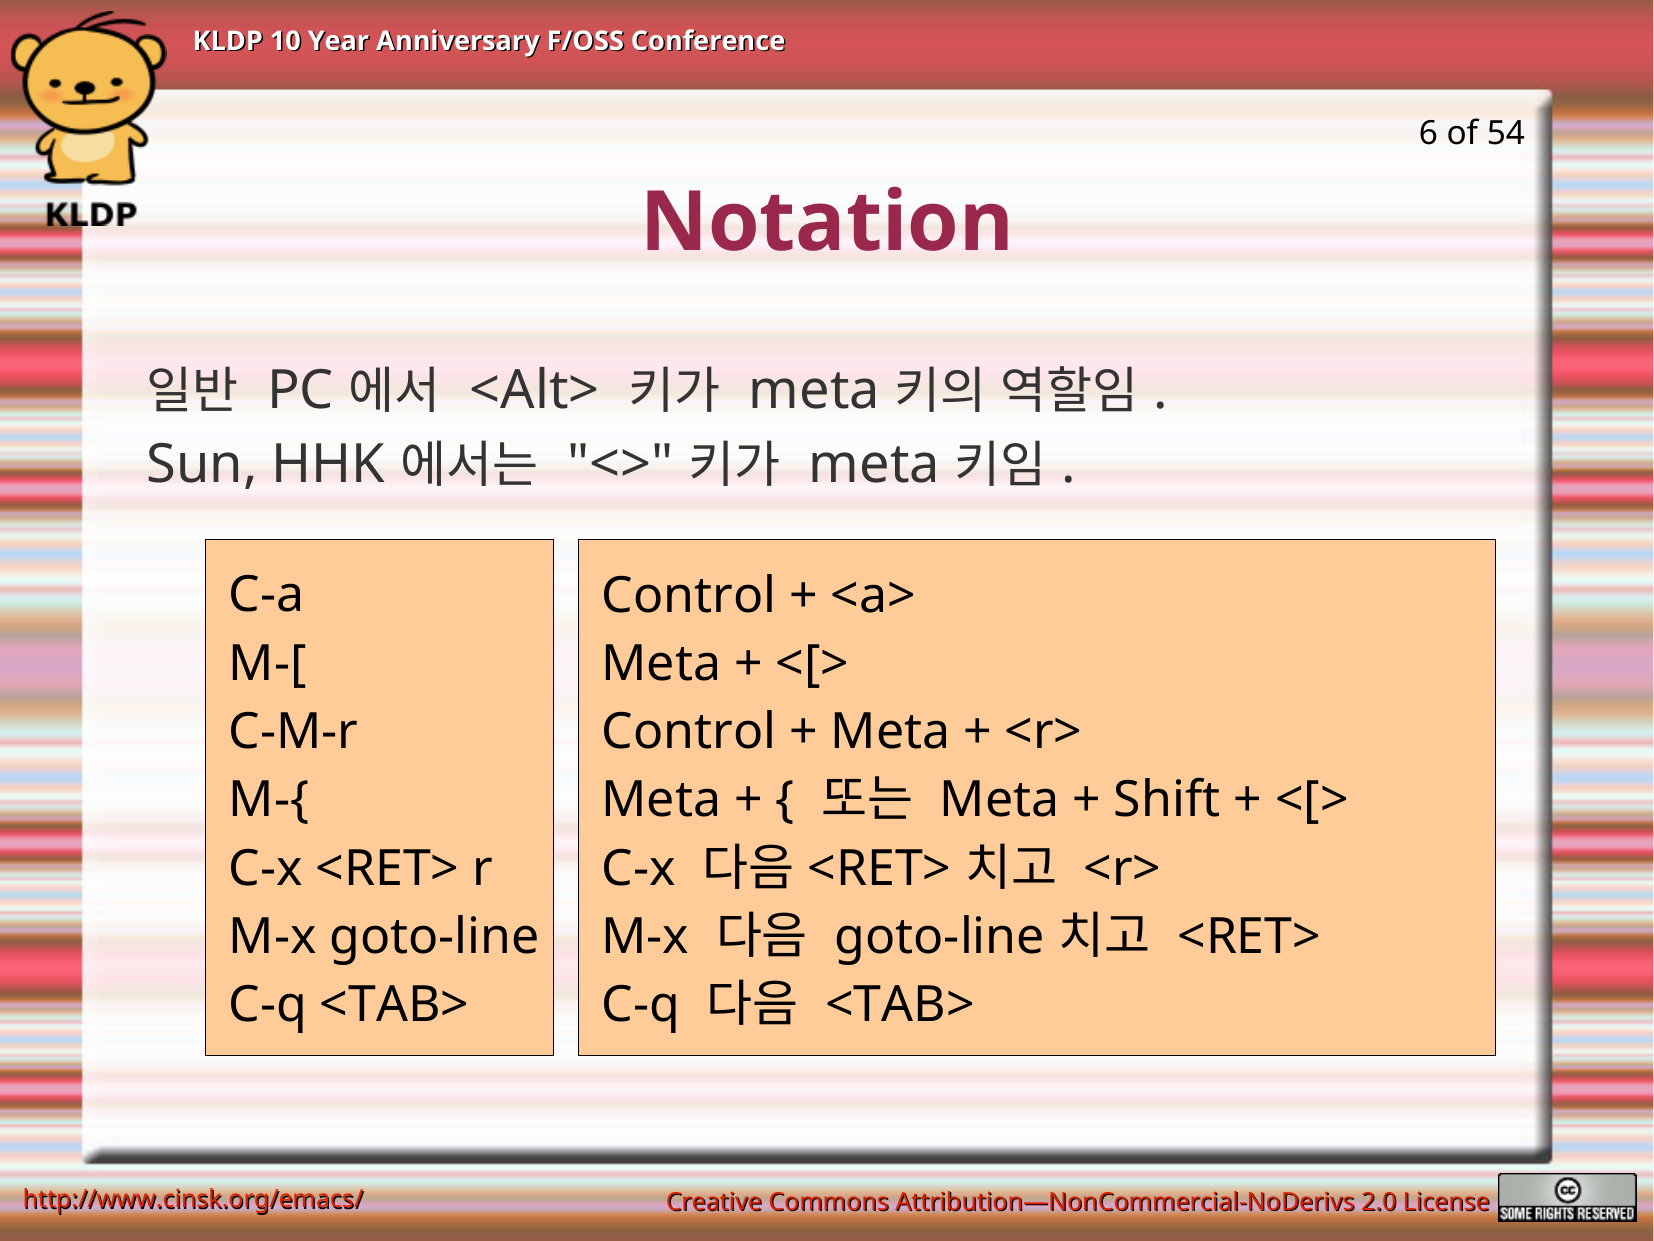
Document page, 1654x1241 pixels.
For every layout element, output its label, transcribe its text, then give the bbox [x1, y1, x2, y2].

title Notation [121, 114, 1534, 322]
picture [0, 0, 1654, 1241]
list 일반 PC에서 <Alt> 키가 meta키의 역할임. Sun, HHK에서는 "<>"키가 meta키임. [134, 350, 1516, 1133]
text_box Control + <a> Meta + <[> Control + Meta + <r> Meta + { 또는 Meta + Shift + <[> C-x 다음<RET>치고 <r> M-x 다음 goto-line치고 <RET> C-q 다음 <TAB> [578, 539, 1496, 1056]
